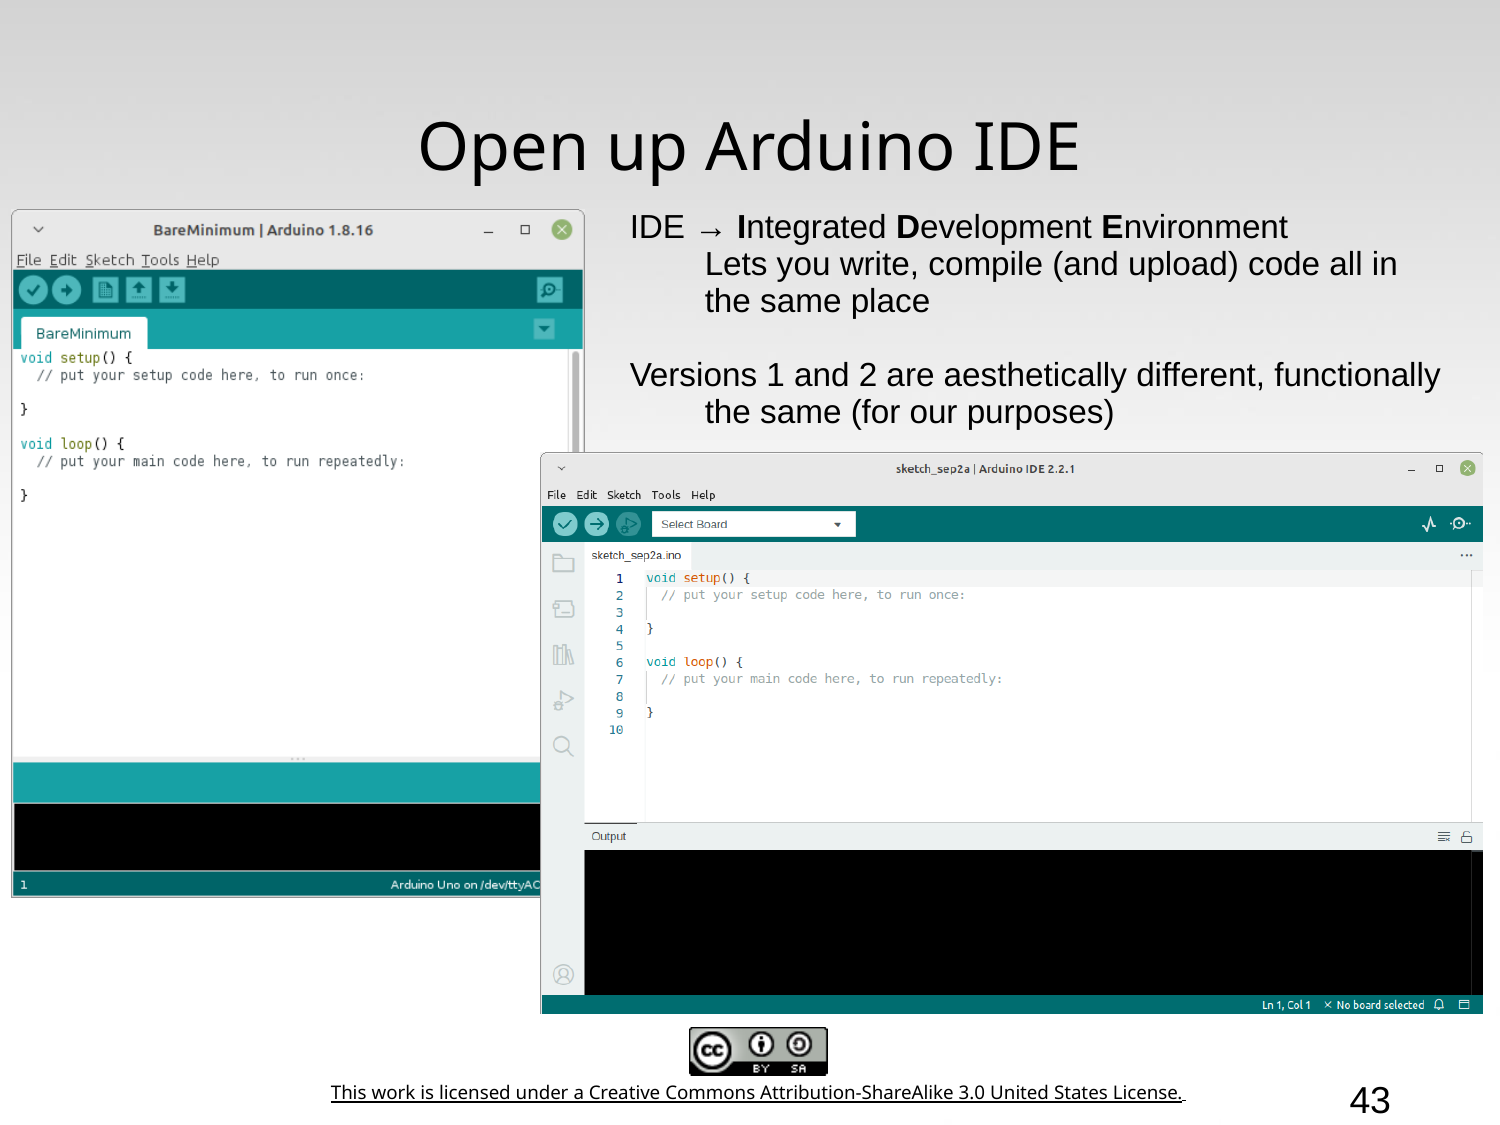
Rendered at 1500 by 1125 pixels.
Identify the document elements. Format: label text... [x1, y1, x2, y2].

title Open up Arduino IDE [112, 49, 1388, 238]
picture [0, 0, 1500, 1125]
text_box IDE → Integrated Development Environment Lets you write, compile (and upload) code all in the same place Versions 1 and 2 are aesthetically different, functionally the same (for our purposes) [615, 201, 1471, 518]
